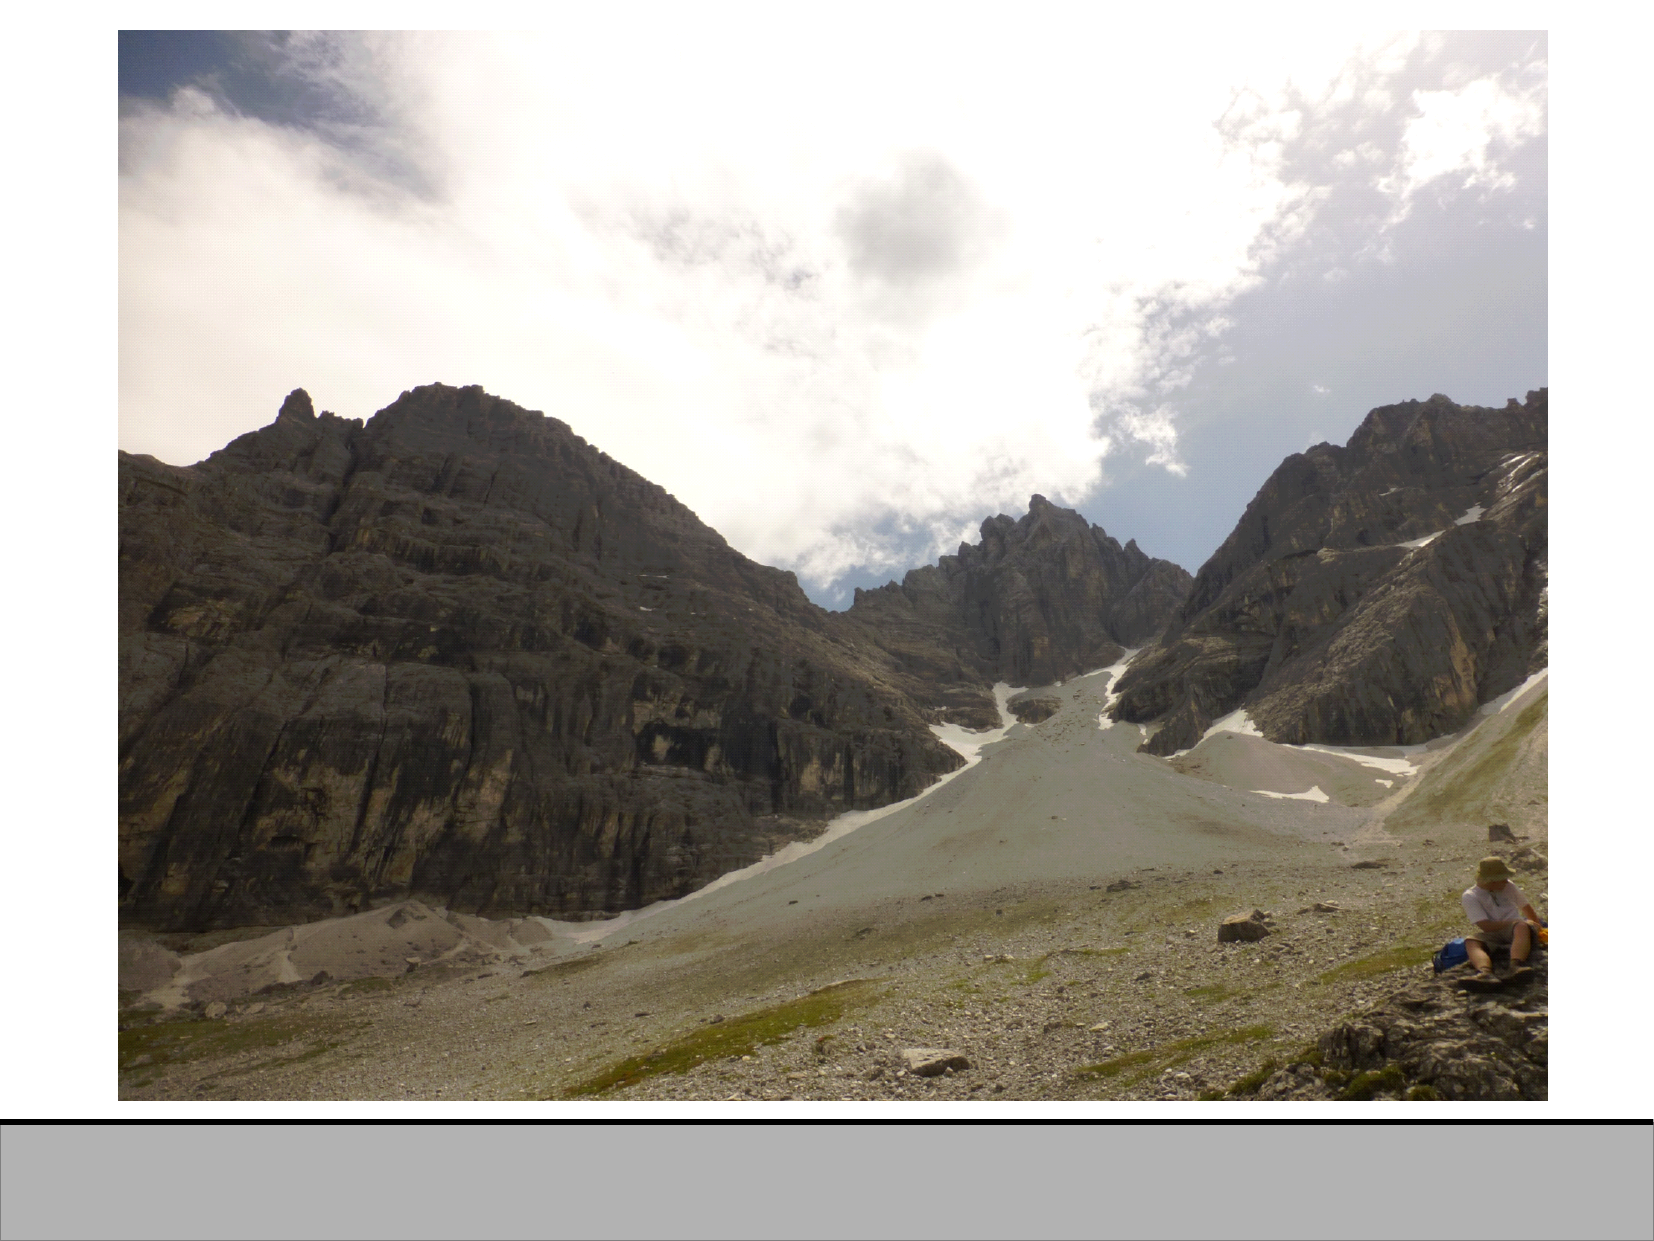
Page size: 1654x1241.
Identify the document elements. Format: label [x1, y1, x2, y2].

text_box [0, 1125, 1654, 1241]
picture [118, 30, 1548, 1101]
